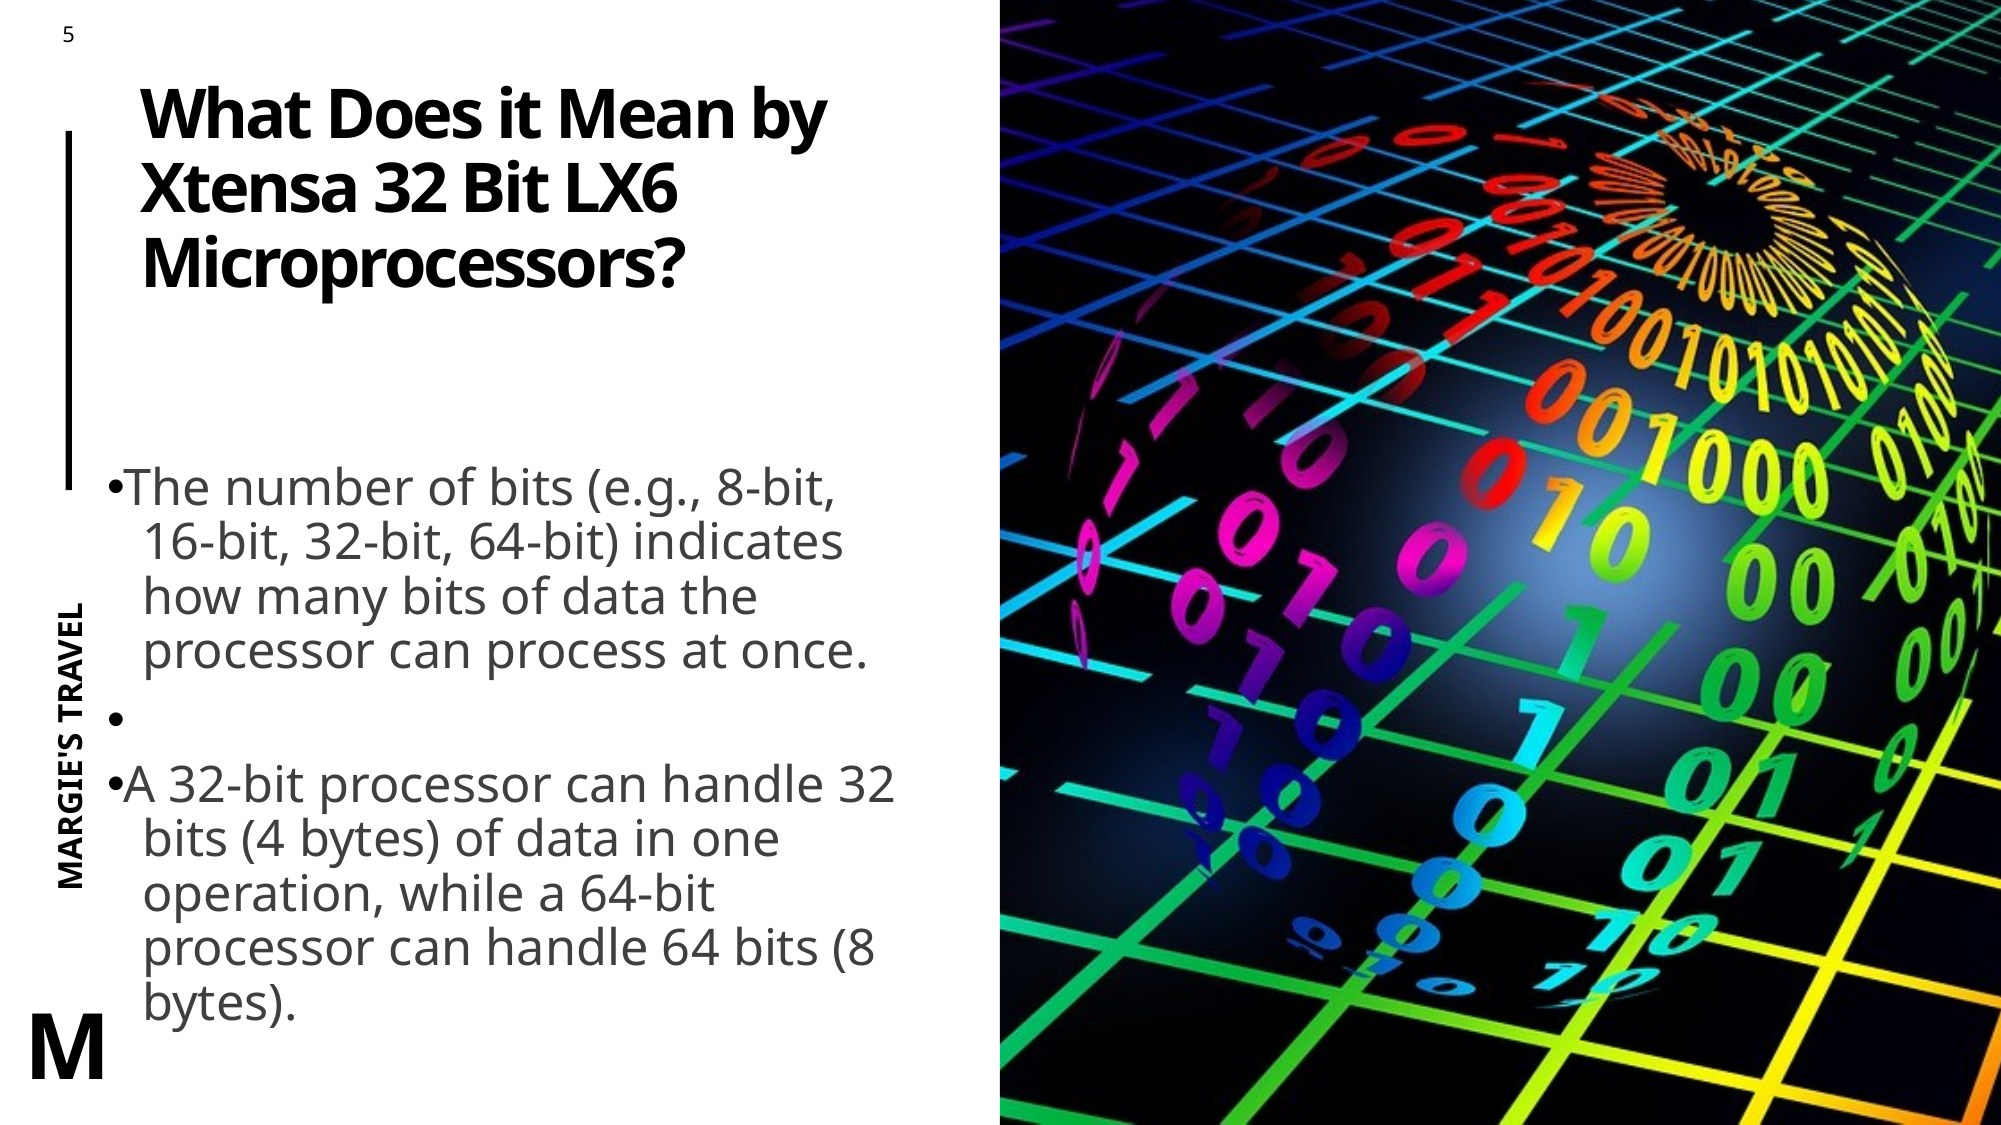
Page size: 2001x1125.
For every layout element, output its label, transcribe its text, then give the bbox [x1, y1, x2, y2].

picture [999, 0, 2000, 1125]
picture [999, 613, 1010, 619]
picture [999, 599, 1013, 608]
text_box The number of bits (e.g., 8-bit, 16-bit, 32-bit, 64-bit) indicates how many bits of data the processor can process at once. A 32-bit processor can handle 32 bits (4 bytes) of data in one operation, while a 64-bit processor can handle 64 bits (8 bytes). [92, 450, 918, 1043]
title What Does it Mean by Xtensa 32 Bit LX6 Microprocessors? [124, 57, 888, 324]
